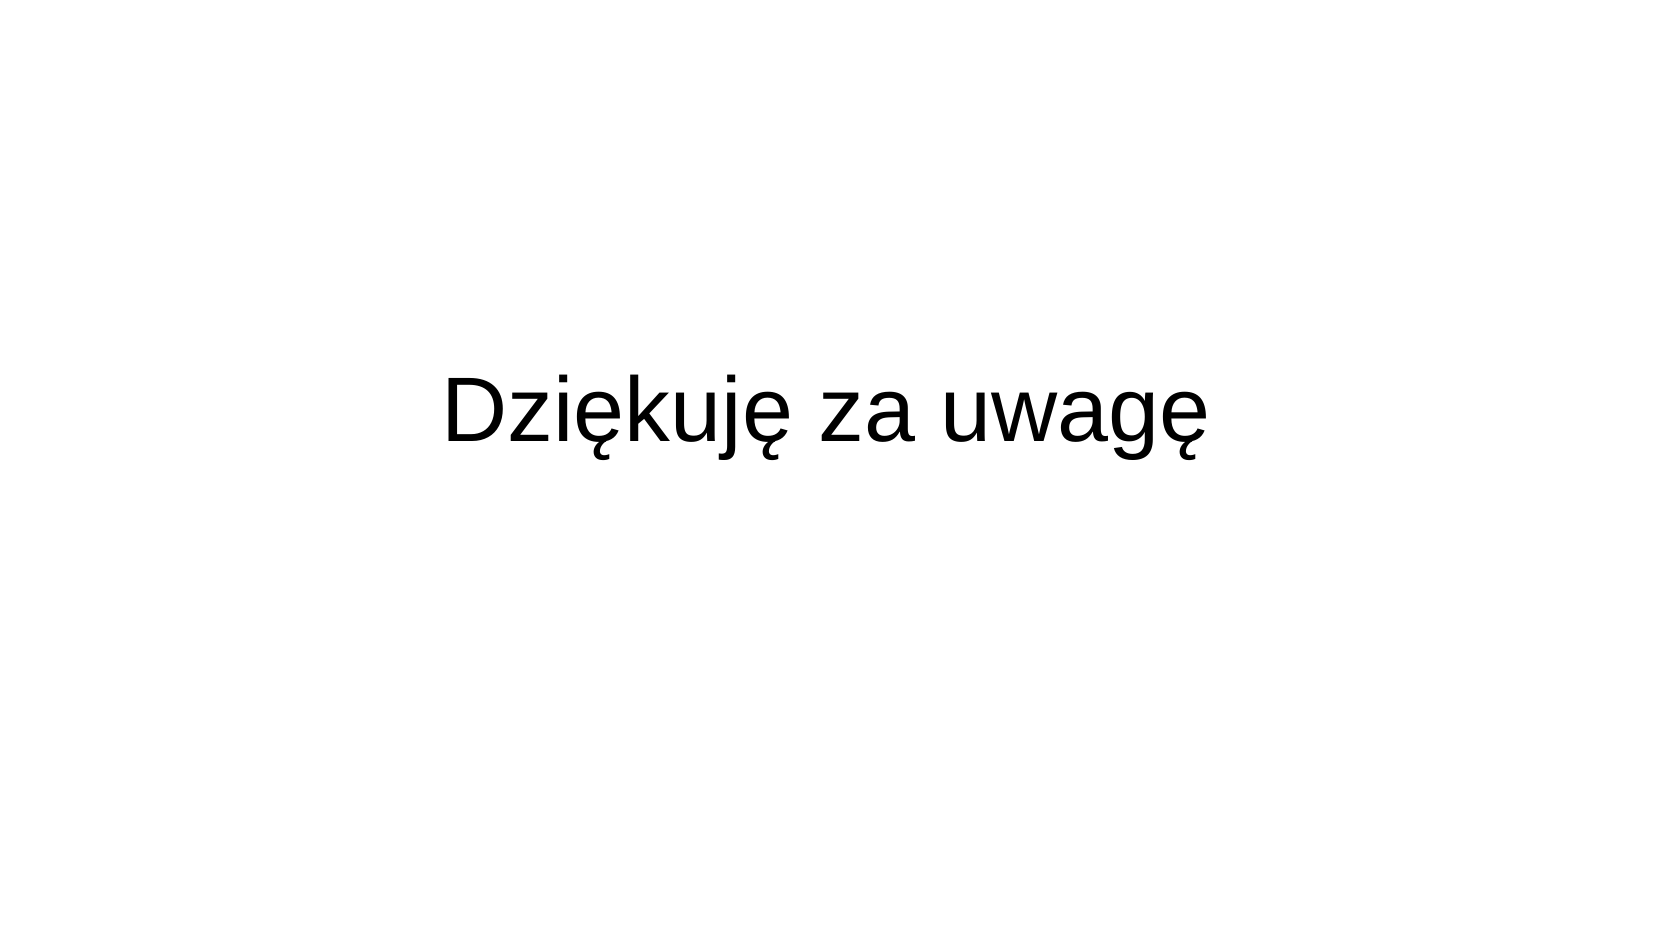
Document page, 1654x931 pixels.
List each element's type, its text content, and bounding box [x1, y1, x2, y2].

title Dziękuję za uwagę [82, 332, 1571, 488]
